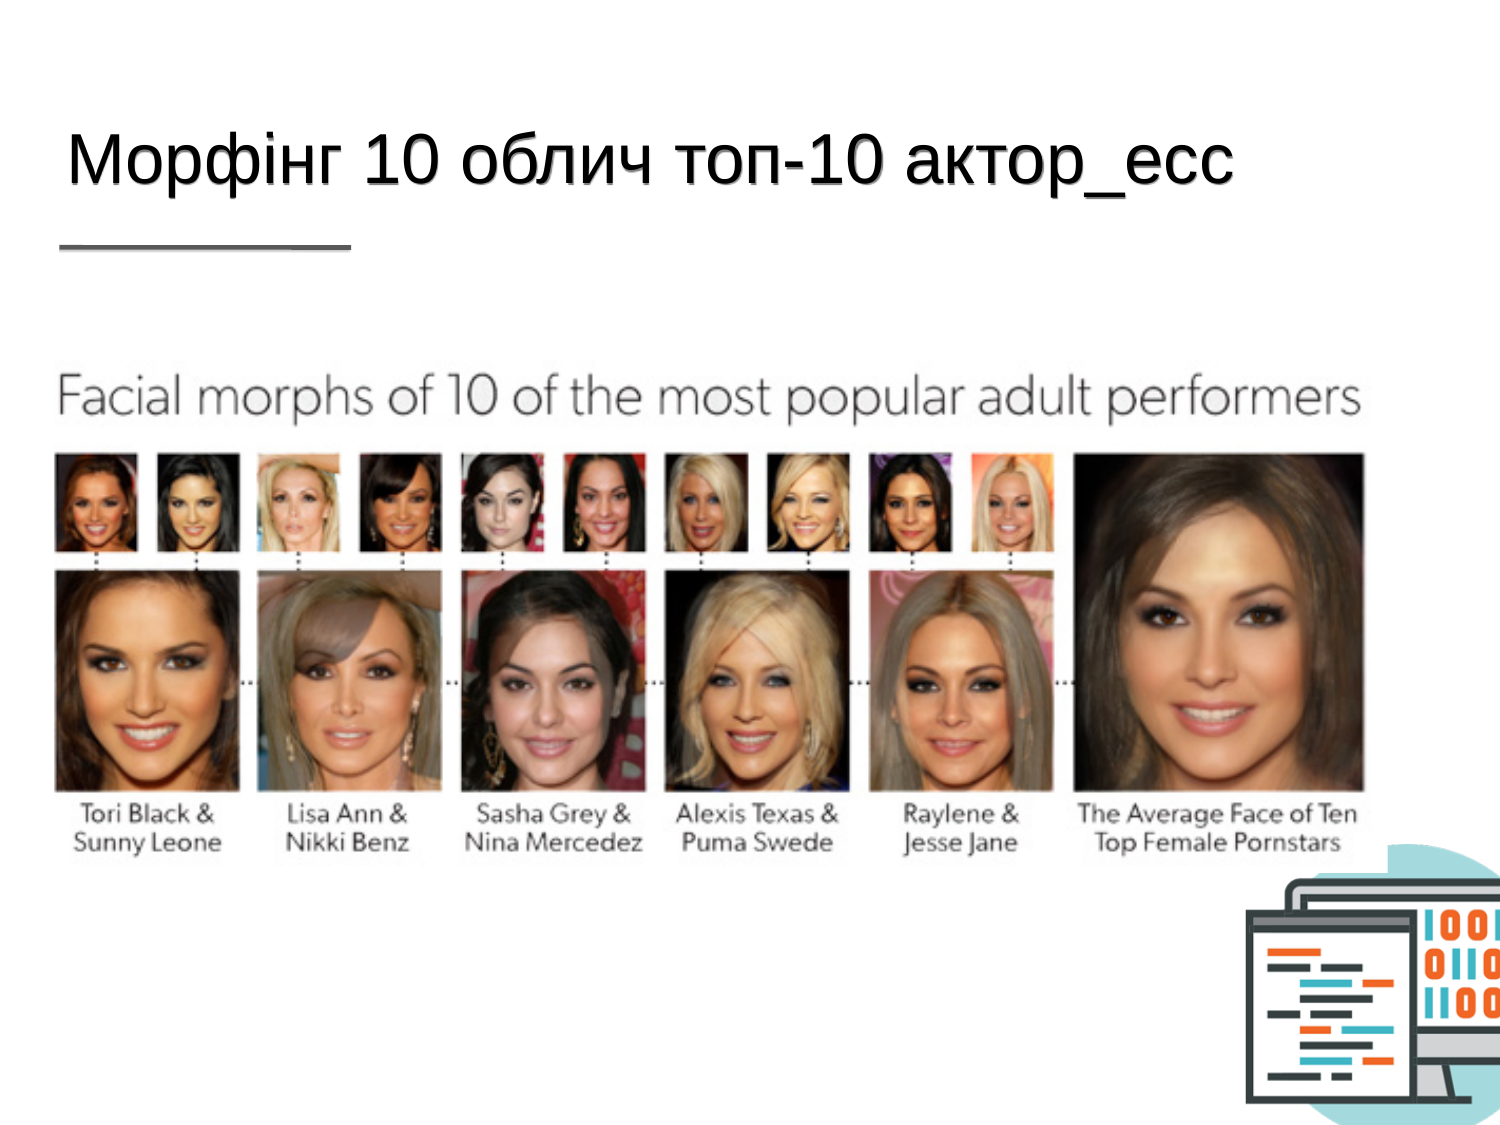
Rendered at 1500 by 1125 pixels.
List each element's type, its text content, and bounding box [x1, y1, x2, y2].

title Морфінг 10 облич топ-10 актор_есс [51, 97, 1449, 223]
picture [53, 360, 1500, 1125]
